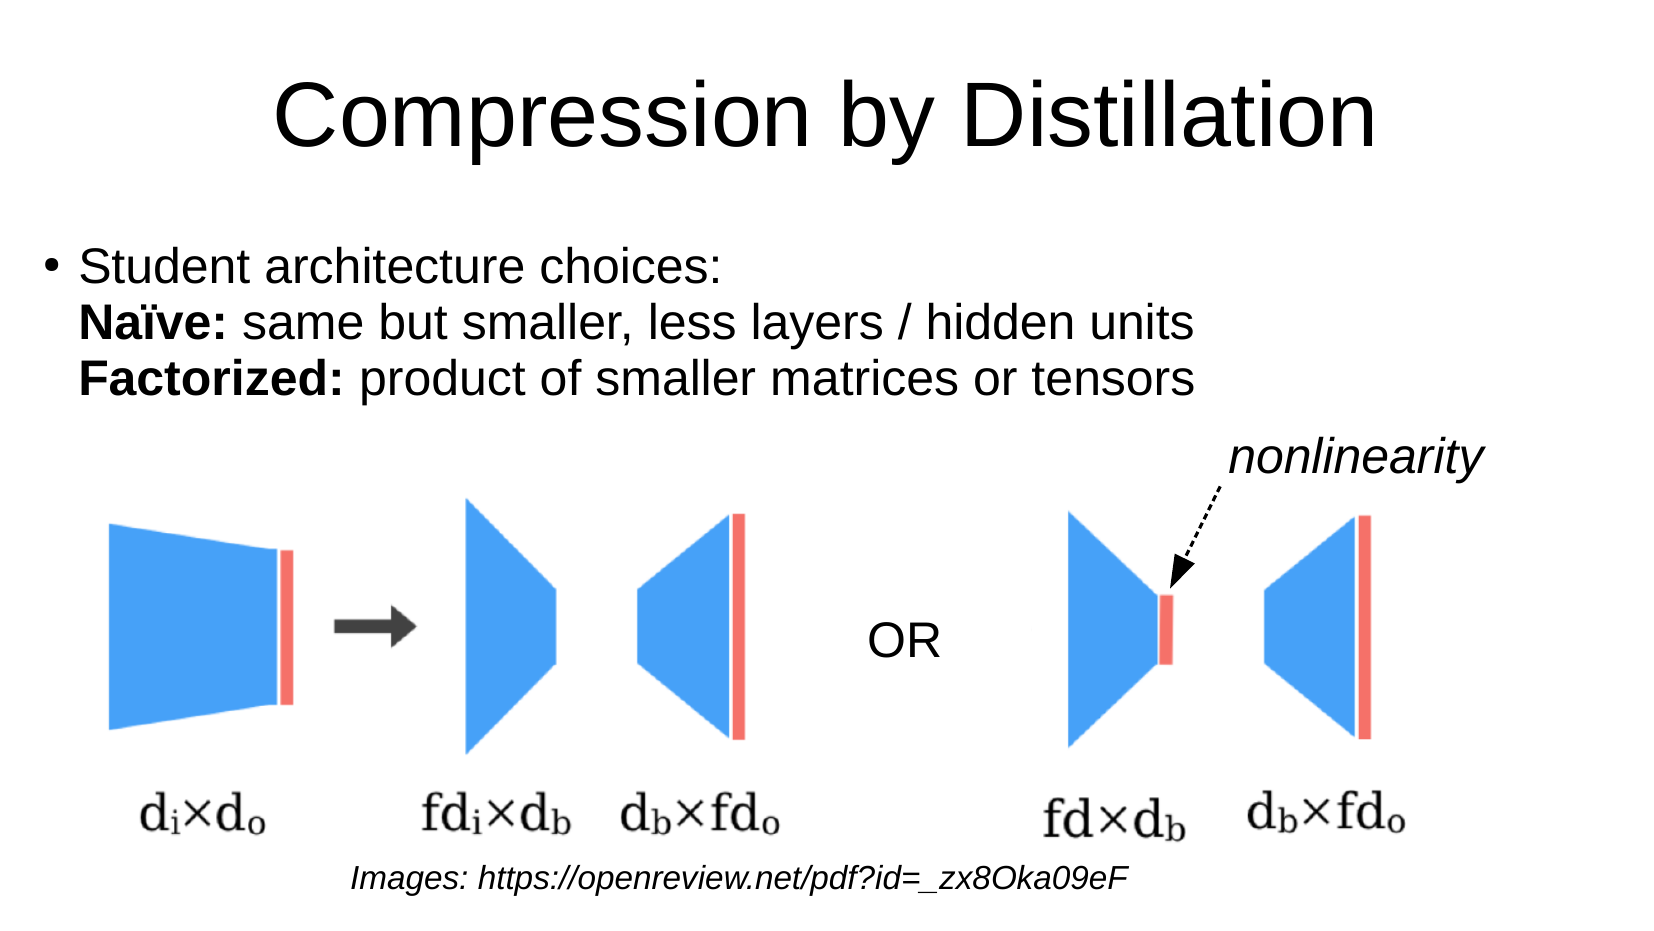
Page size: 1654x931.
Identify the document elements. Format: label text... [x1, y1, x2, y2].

title Compression by Distillation [82, 37, 1571, 193]
text_box Images: https://openreview.net/pdf?id=_zx8Oka09eF [98, 852, 1381, 924]
text_box Student architecture choices: Naïve: same but smaller, less layers / hidden units Factorized: product of smaller matrices or tensors [42, 207, 1654, 889]
